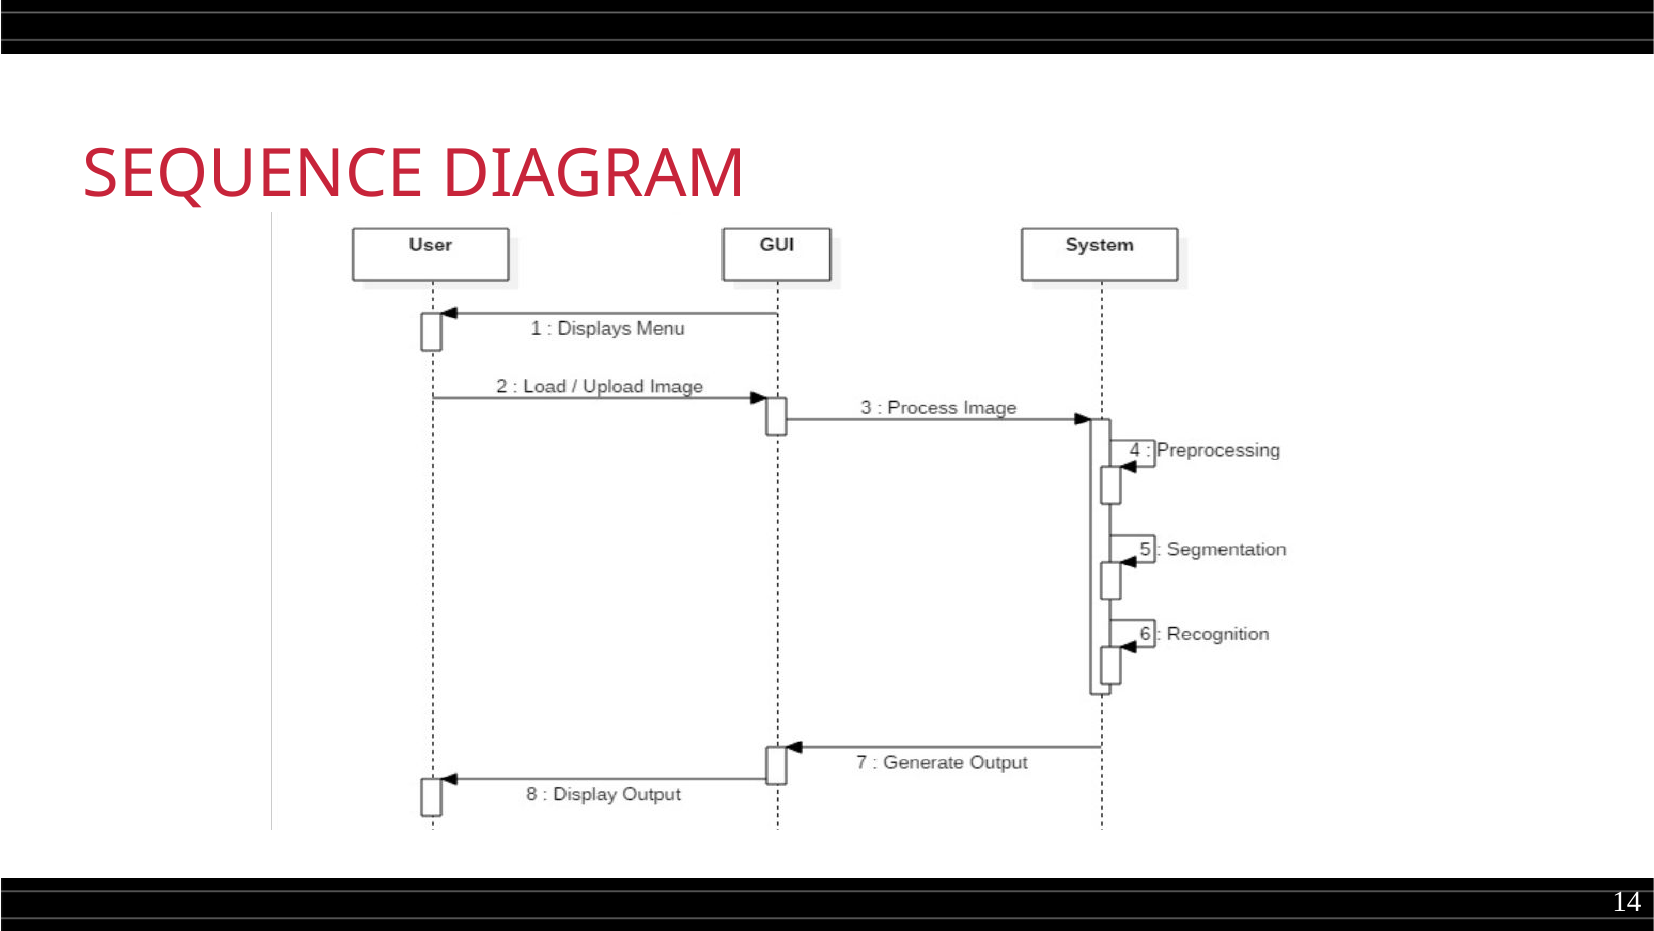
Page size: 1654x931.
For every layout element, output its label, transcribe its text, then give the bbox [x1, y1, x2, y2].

picture [1, 0, 1654, 54]
title SEQUENCE DIAGRAM [82, 92, 1571, 249]
picture [1, 878, 1654, 931]
picture [271, 212, 1329, 830]
